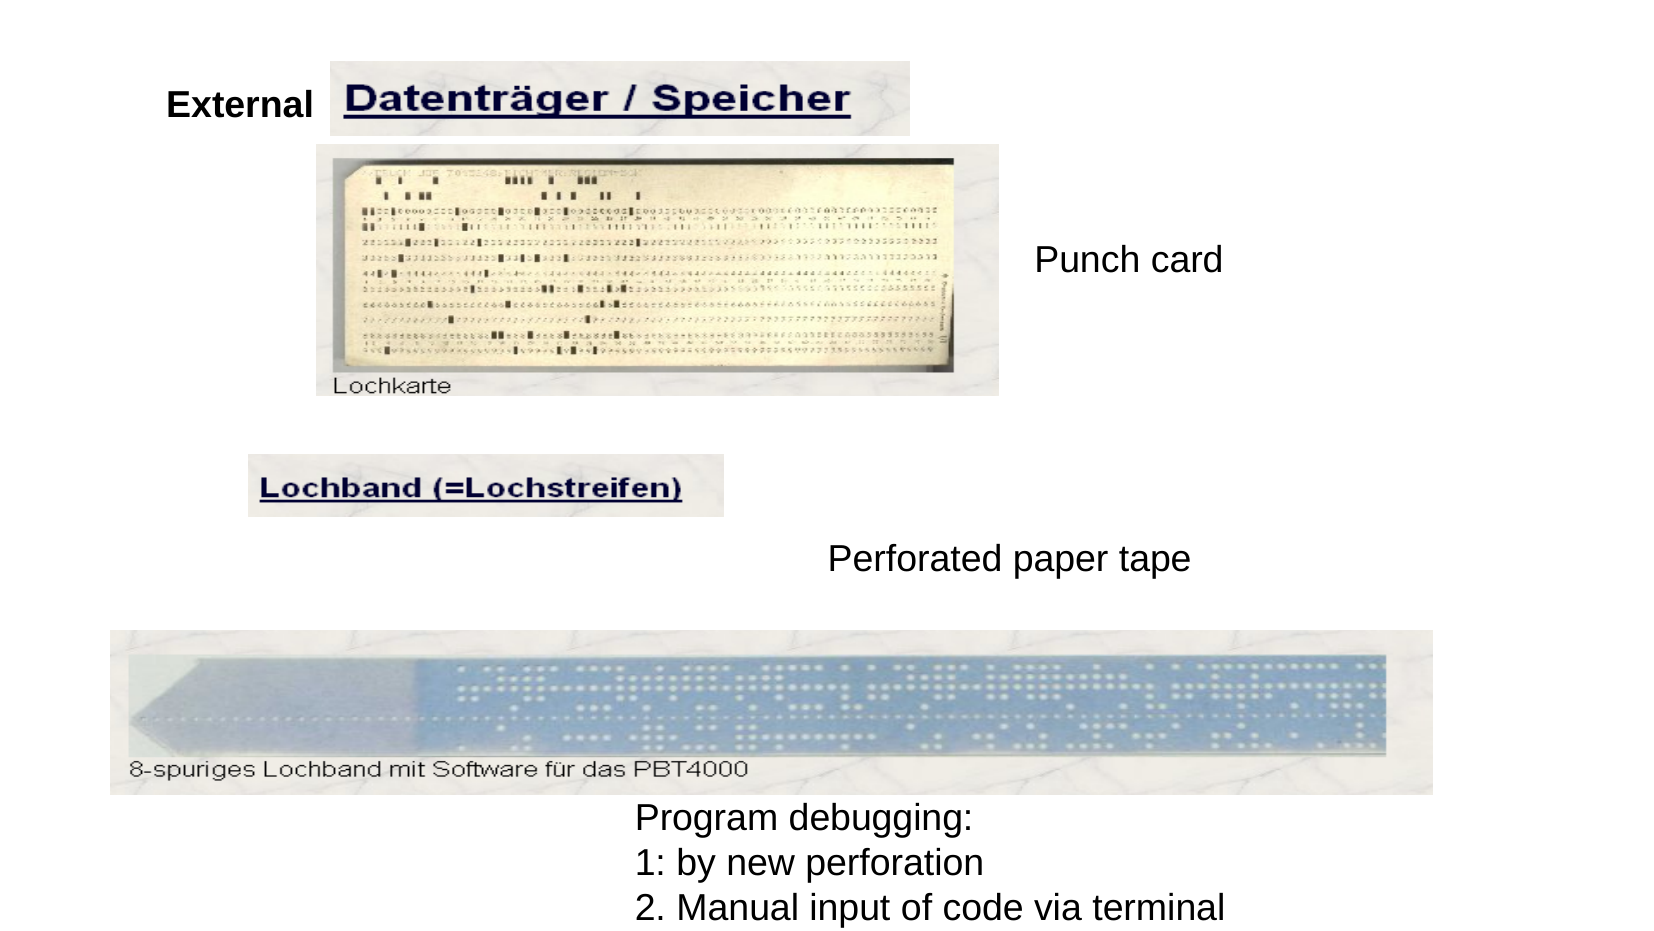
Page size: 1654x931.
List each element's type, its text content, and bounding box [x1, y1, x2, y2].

picture [110, 630, 1433, 795]
text_box Program debugging: 1: by new perforation 2. Manual input of code via terminal [619, 785, 1241, 931]
text_box Punch card [1019, 227, 1239, 288]
text_box External [151, 72, 329, 133]
picture [330, 61, 910, 136]
text_box Perforated paper tape [812, 527, 1207, 587]
picture [316, 144, 999, 396]
picture [248, 454, 724, 517]
